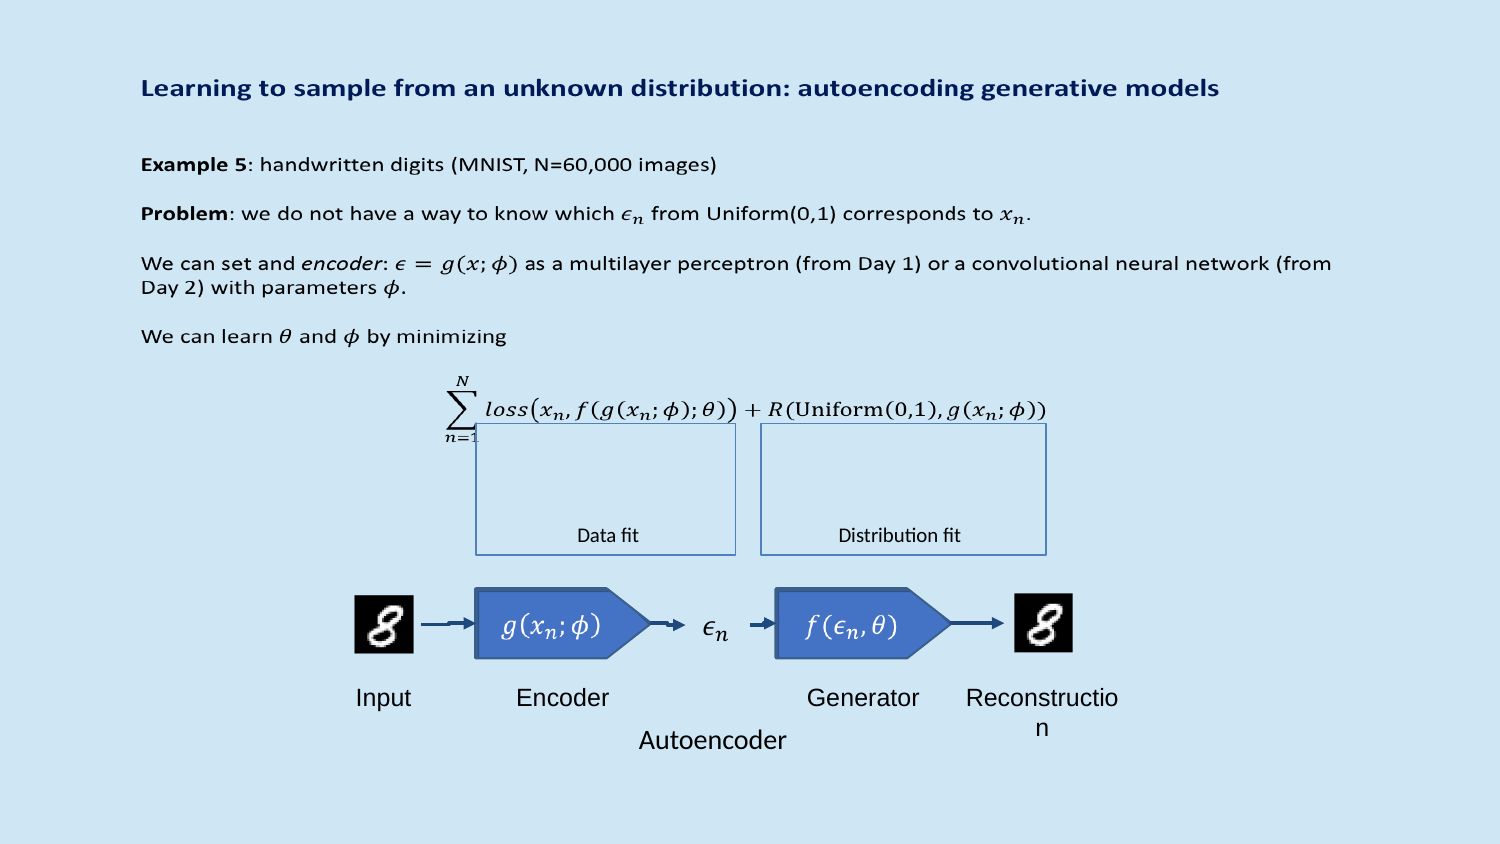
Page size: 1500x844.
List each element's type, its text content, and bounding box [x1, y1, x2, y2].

text_box [685, 600, 751, 650]
text_box Reconstruction [946, 674, 1139, 750]
text_box [476, 589, 650, 658]
picture [1004, 584, 1081, 662]
text_box [120, 63, 1364, 566]
text_box Distribution fit [808, 514, 991, 554]
text_box Generator [776, 673, 950, 719]
text_box Input [287, 673, 480, 719]
text_box Data fit [541, 514, 675, 554]
picture [344, 586, 422, 663]
text_box [776, 589, 950, 658]
text_box Encoder [480, 673, 650, 719]
text_box Autoencoder [562, 714, 864, 763]
